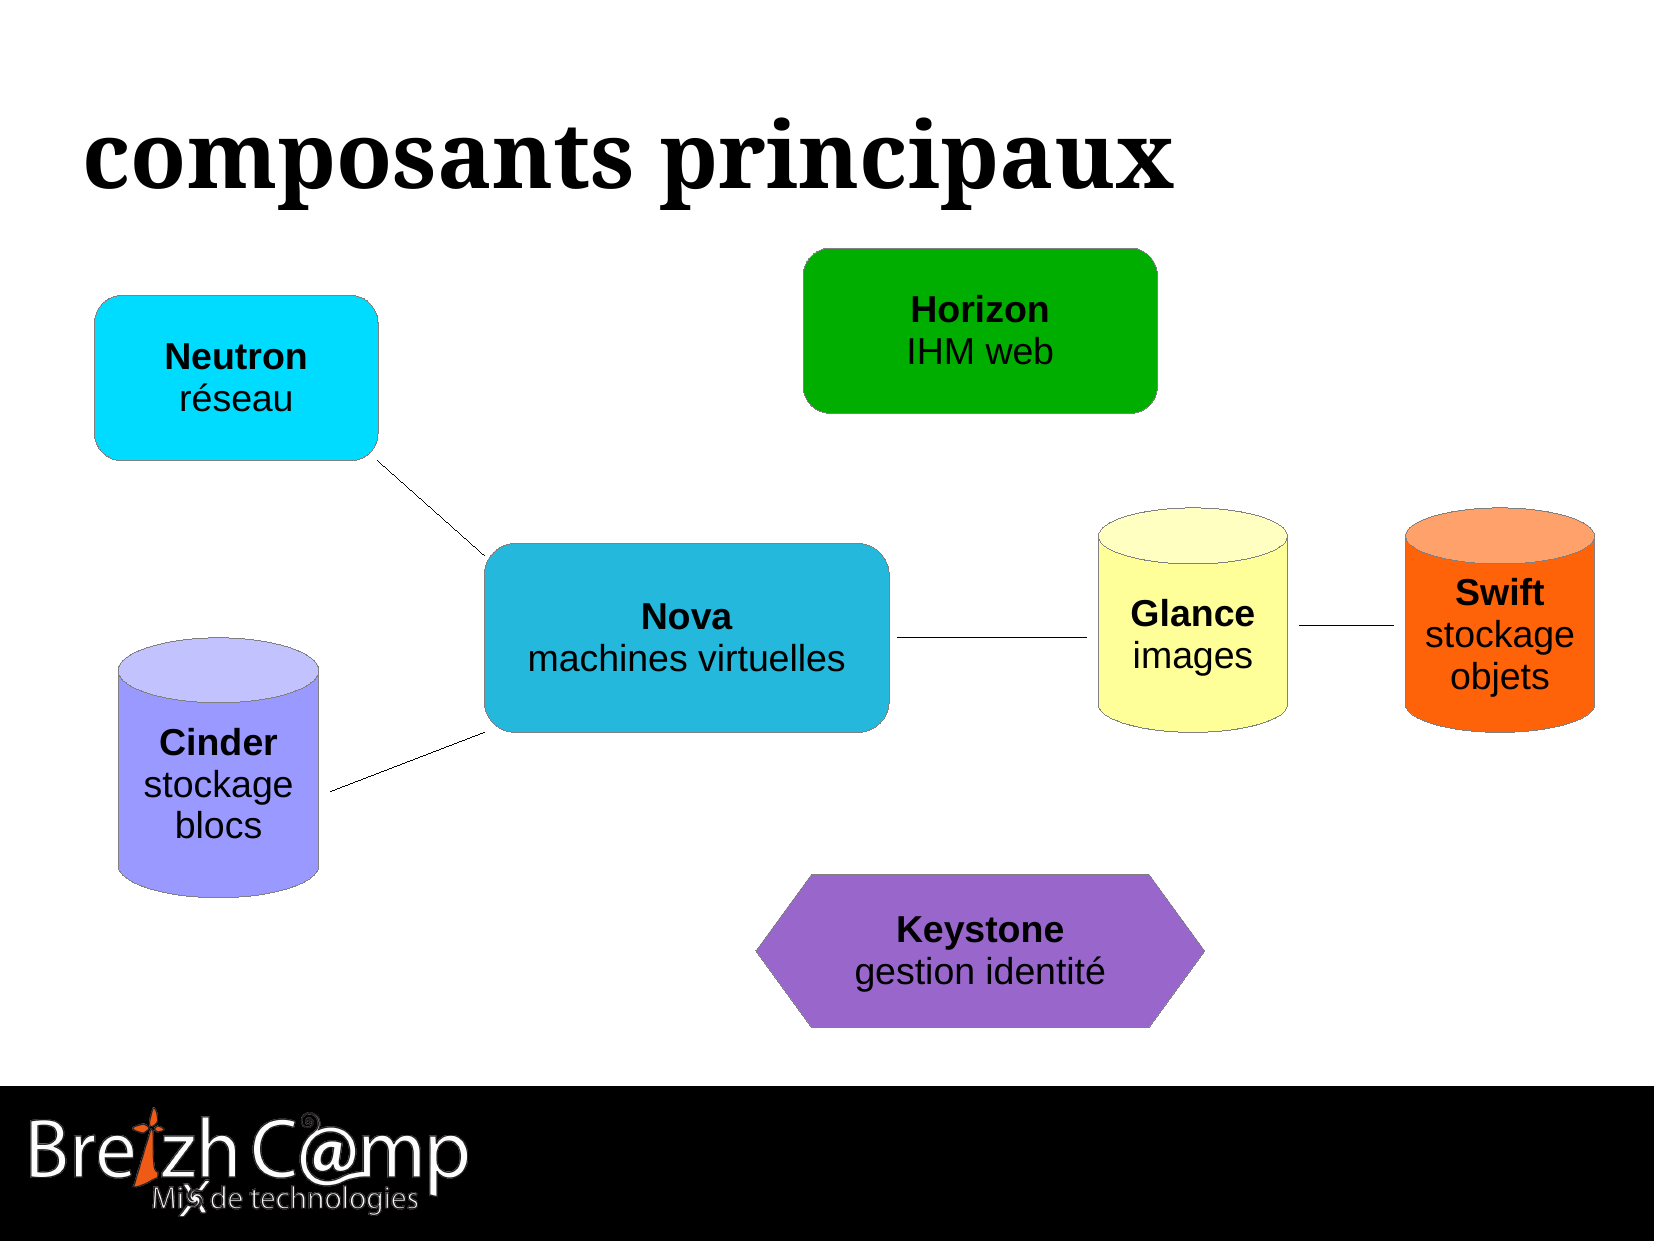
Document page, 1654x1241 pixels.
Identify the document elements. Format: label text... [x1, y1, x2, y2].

picture [30, 1107, 468, 1217]
text_box Keystone gestion identité [755, 874, 1205, 1028]
text_box Horizon IHM web [803, 248, 1158, 414]
text_box Cinder stockage blocs [118, 675, 319, 898]
text_box Swift stockage objets [1405, 539, 1595, 733]
title composants principaux [82, 49, 1571, 257]
text_box Neutron réseau [94, 295, 379, 461]
text_box Glance images [1098, 539, 1288, 733]
text_box Nova machines virtuelles [484, 543, 890, 733]
